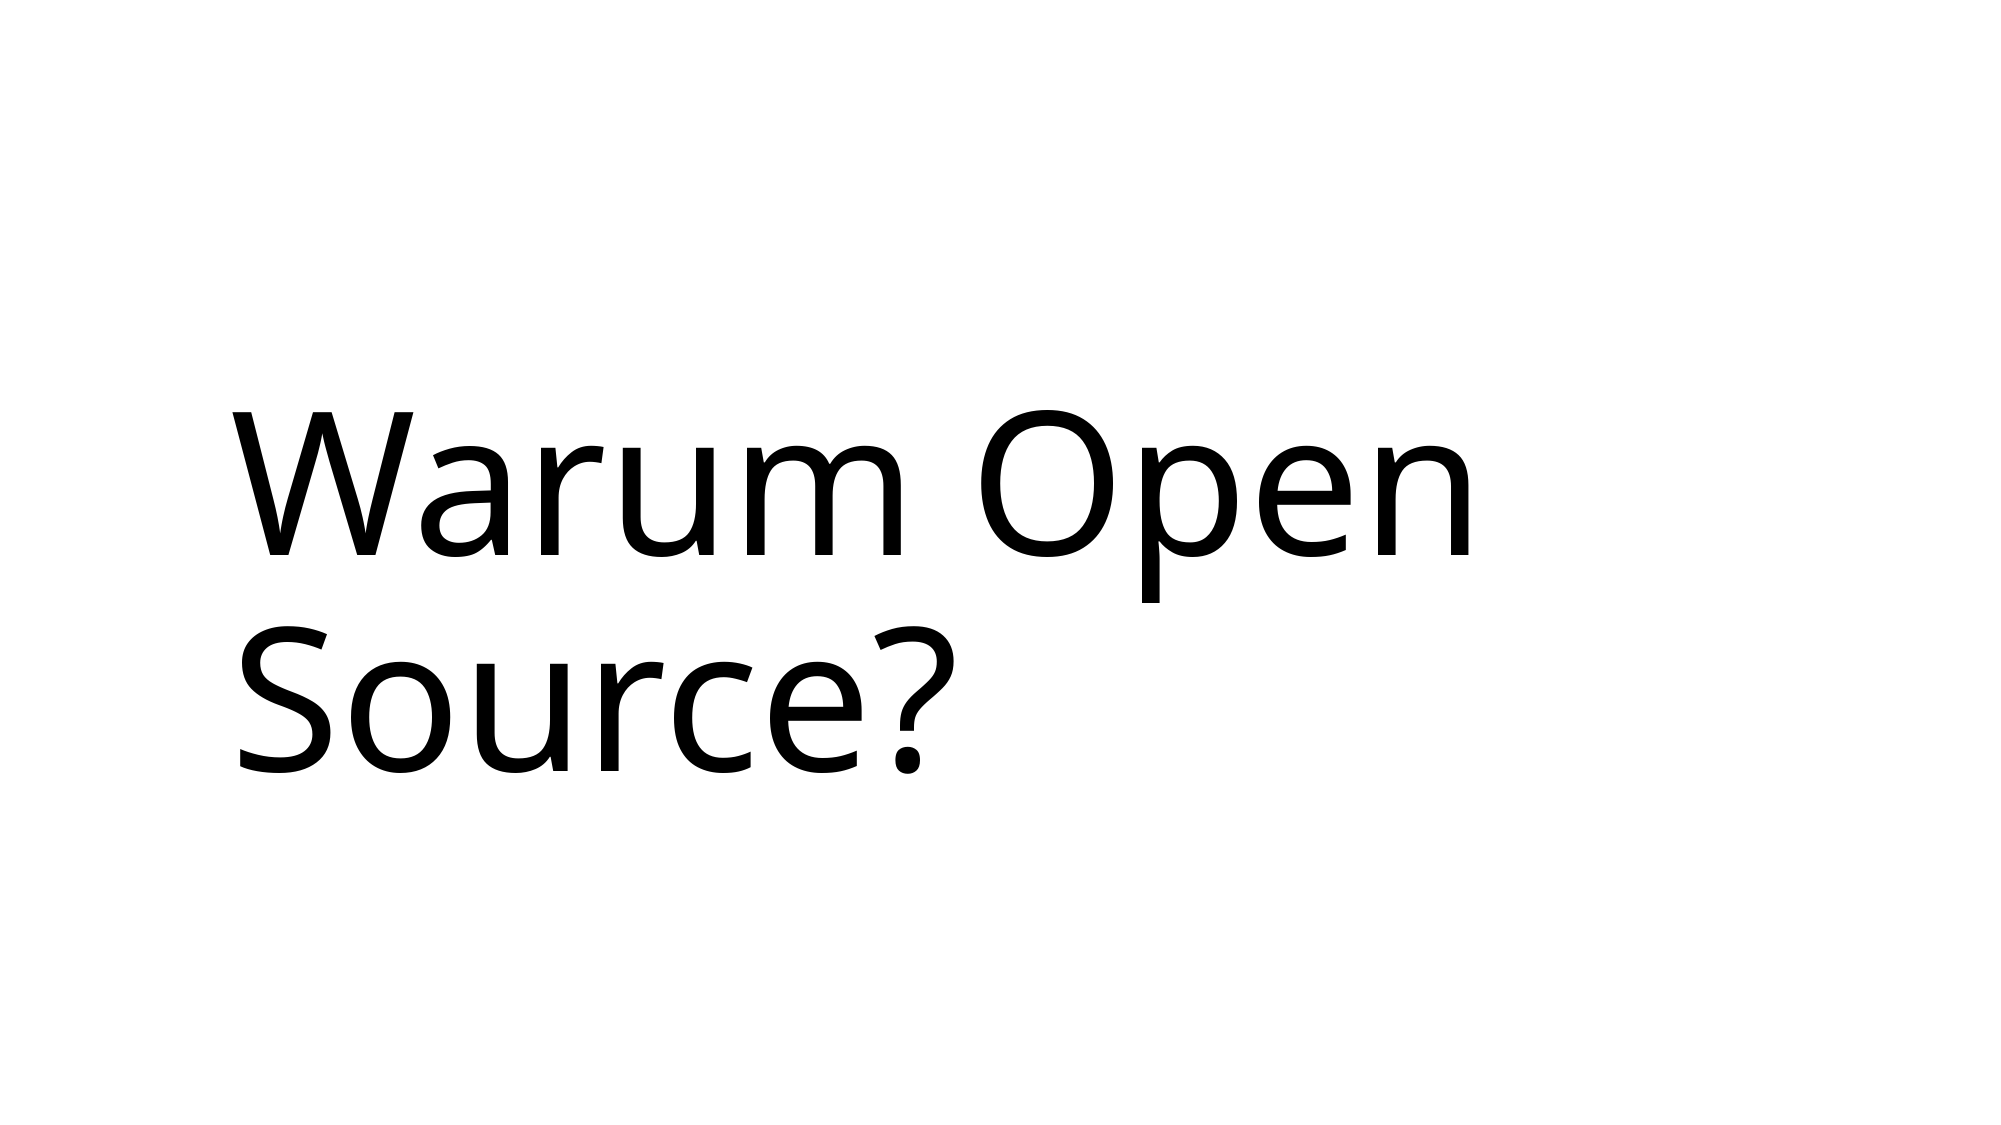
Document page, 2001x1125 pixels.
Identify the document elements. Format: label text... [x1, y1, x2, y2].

title Warum Open Source? [215, 375, 1579, 593]
